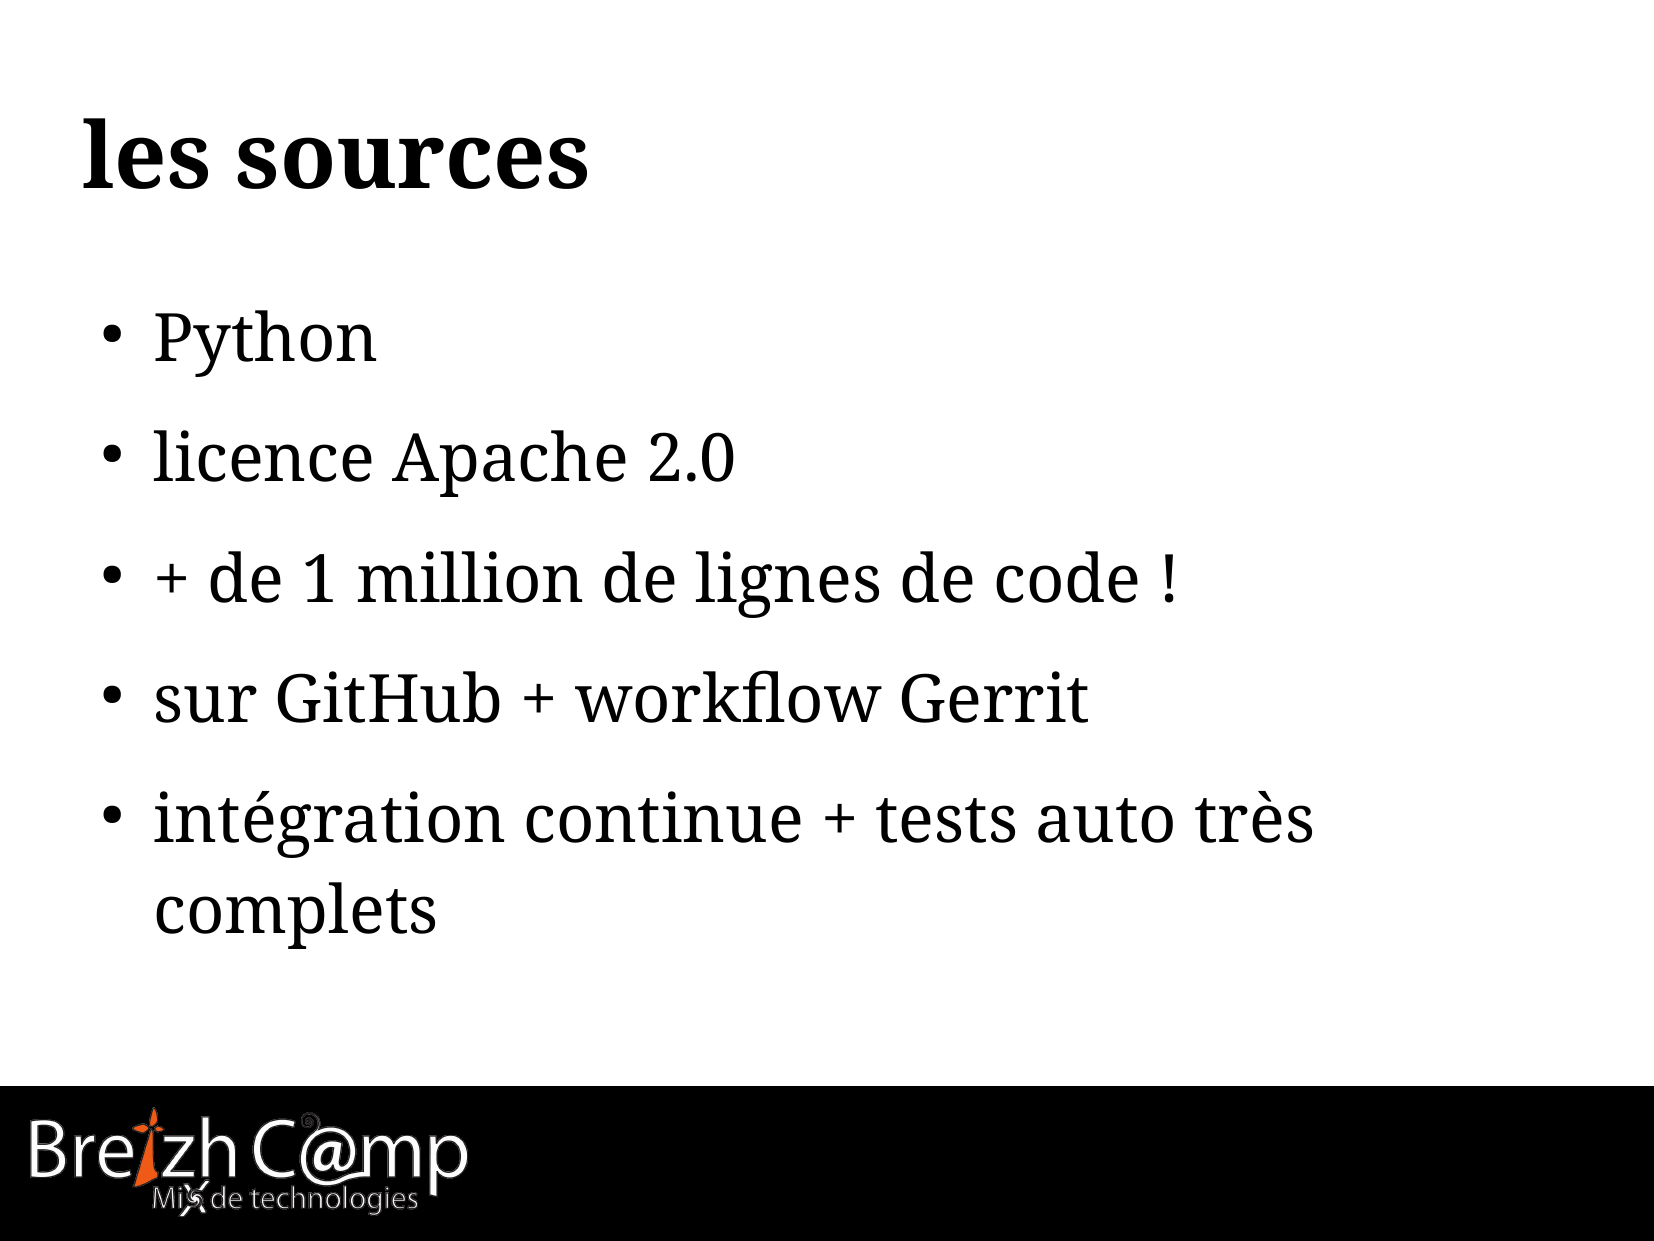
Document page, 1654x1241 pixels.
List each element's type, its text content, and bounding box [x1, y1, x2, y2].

list Python licence Apache 2.0 + de 1 million de lignes de code ! sur GitHub + workflow Gerrit intégration continue + tests auto très complets [82, 290, 1538, 1010]
picture [30, 1107, 468, 1217]
title les sources [82, 49, 1571, 257]
